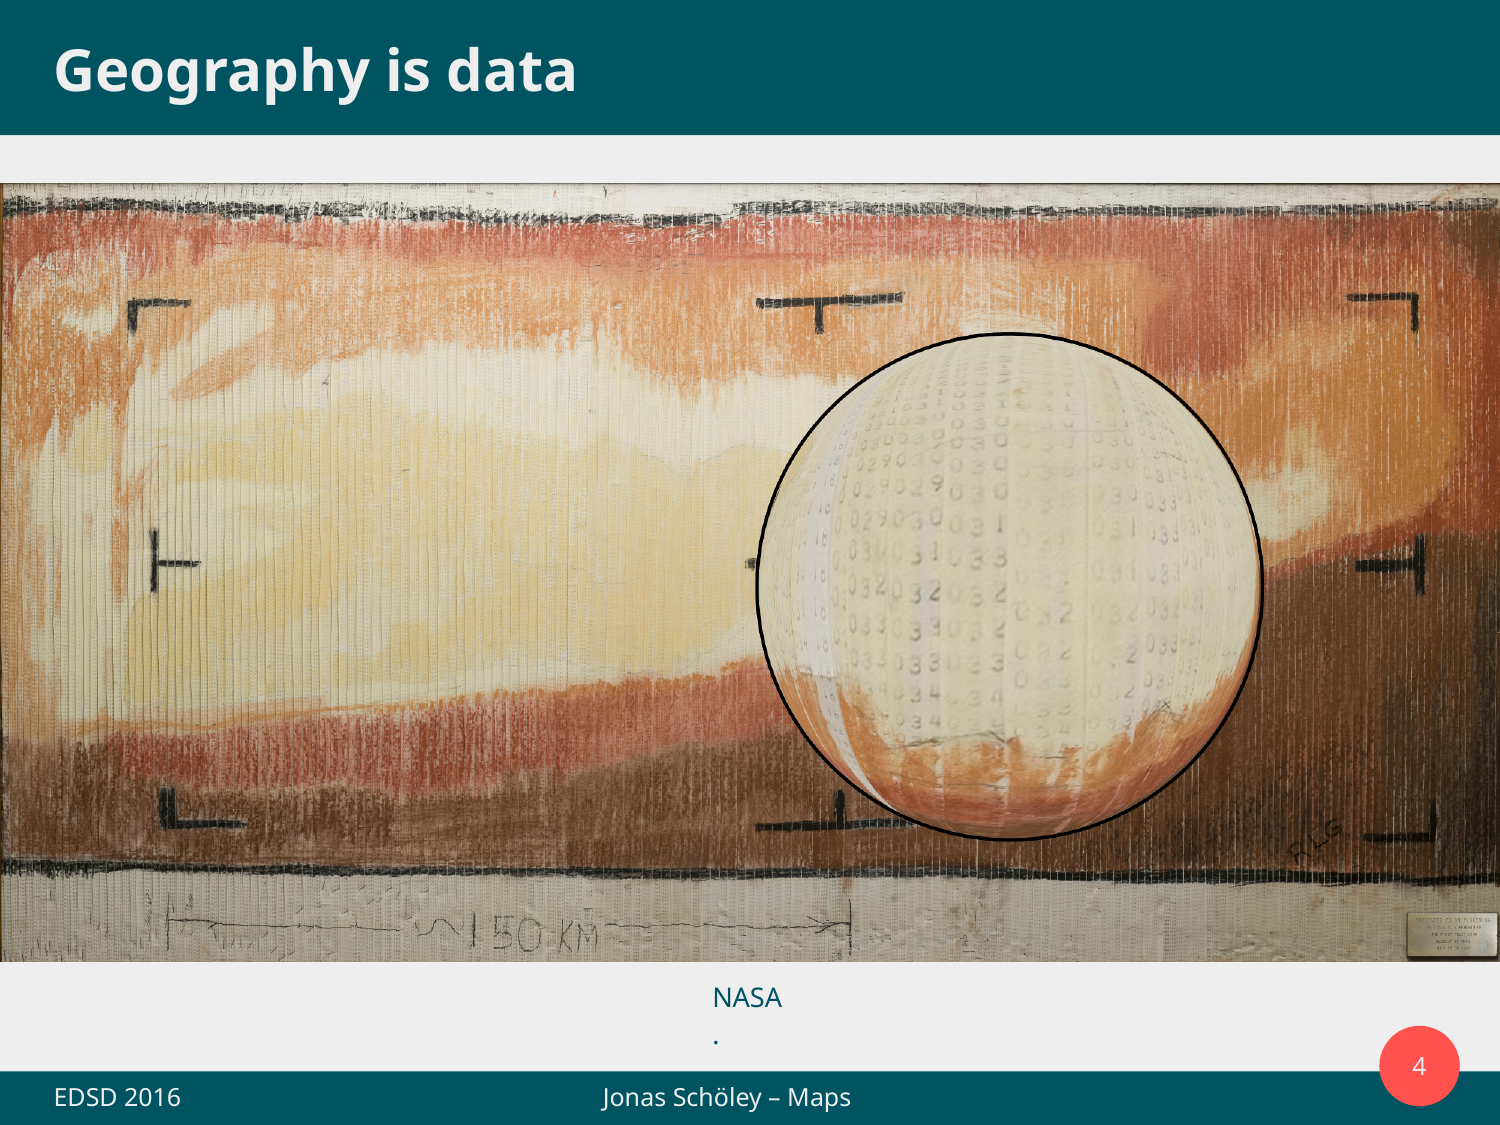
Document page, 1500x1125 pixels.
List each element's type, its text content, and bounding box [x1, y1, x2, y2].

text_box NASA. [697, 971, 803, 1058]
title Geography is data [53, 0, 1447, 141]
picture [0, 183, 1500, 962]
